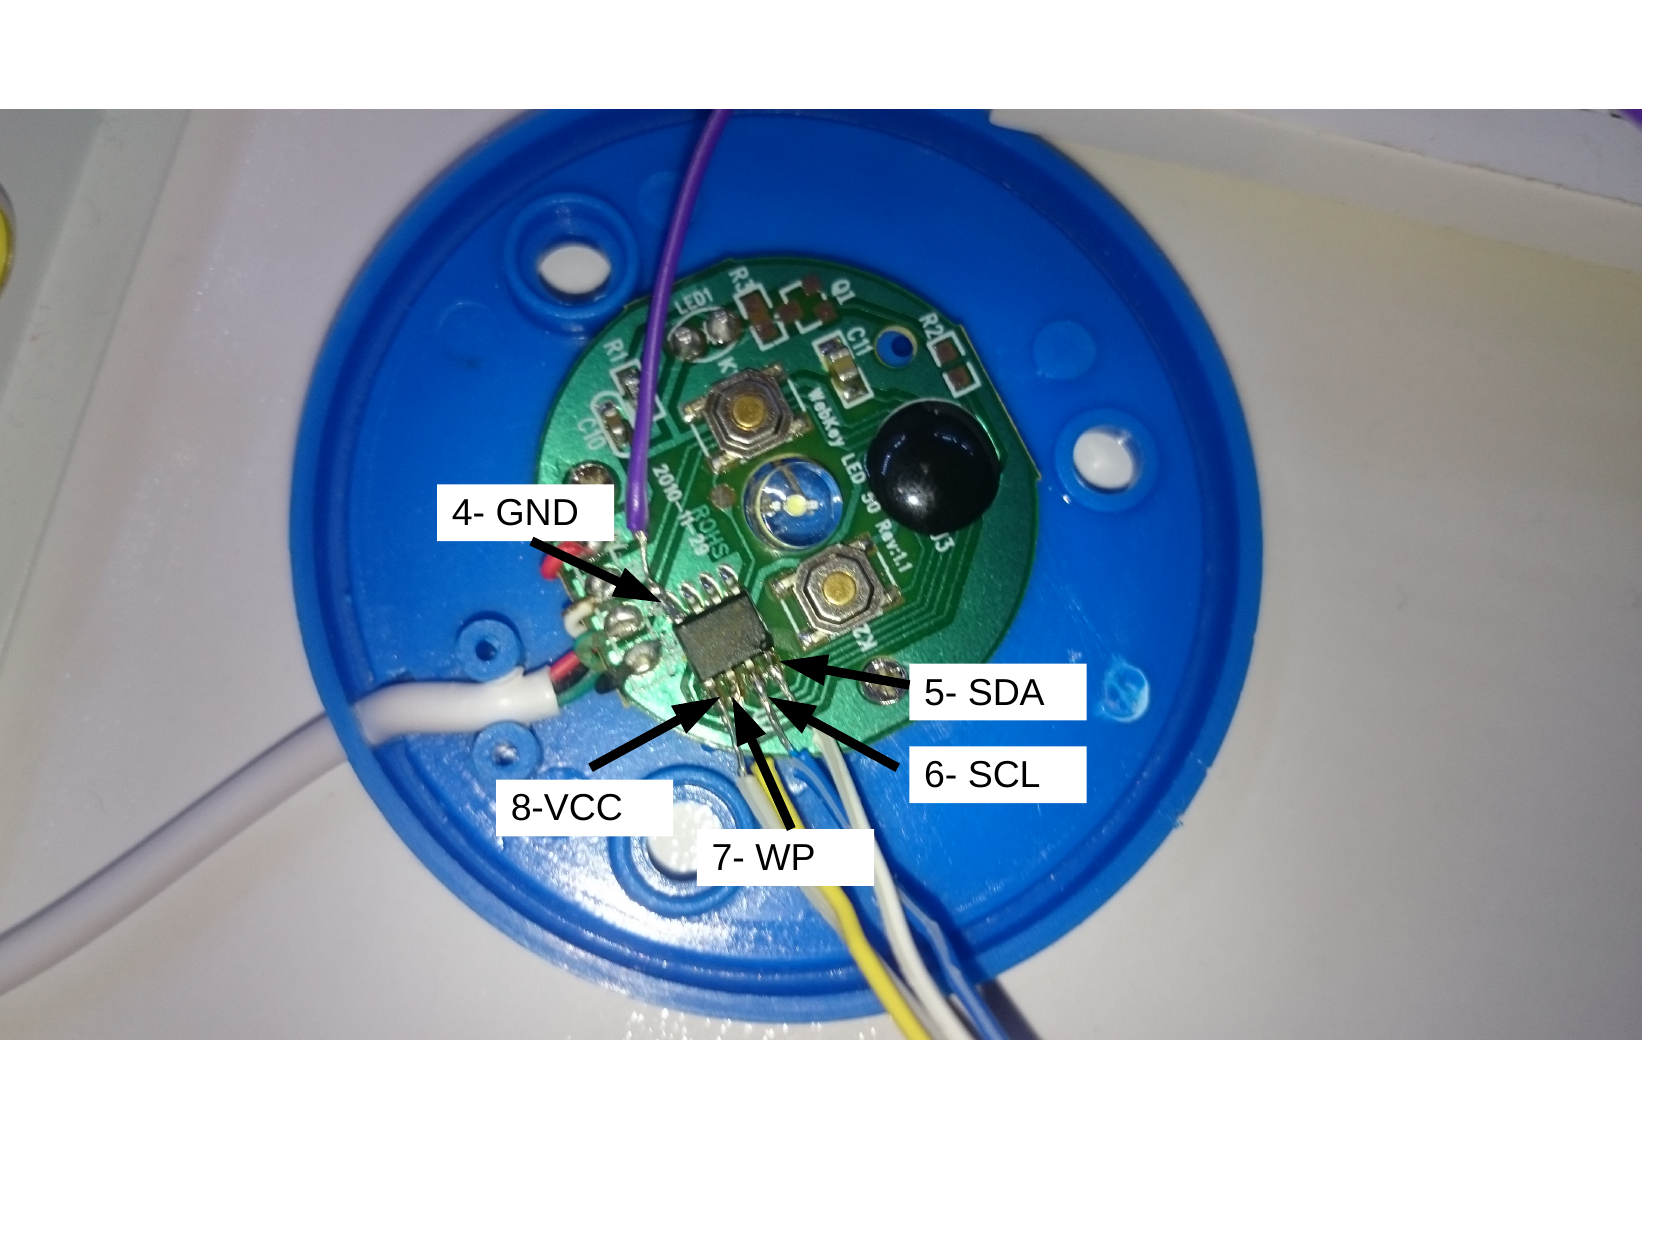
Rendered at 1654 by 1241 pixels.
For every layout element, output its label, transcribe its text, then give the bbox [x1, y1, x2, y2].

text_box 4- GND [437, 484, 615, 542]
text_box 6- SCL [909, 746, 1087, 804]
text_box 7- WP [696, 829, 875, 886]
text_box 8-VCC [496, 779, 674, 837]
picture [0, 109, 1642, 1040]
text_box 5- SDA [909, 663, 1087, 721]
